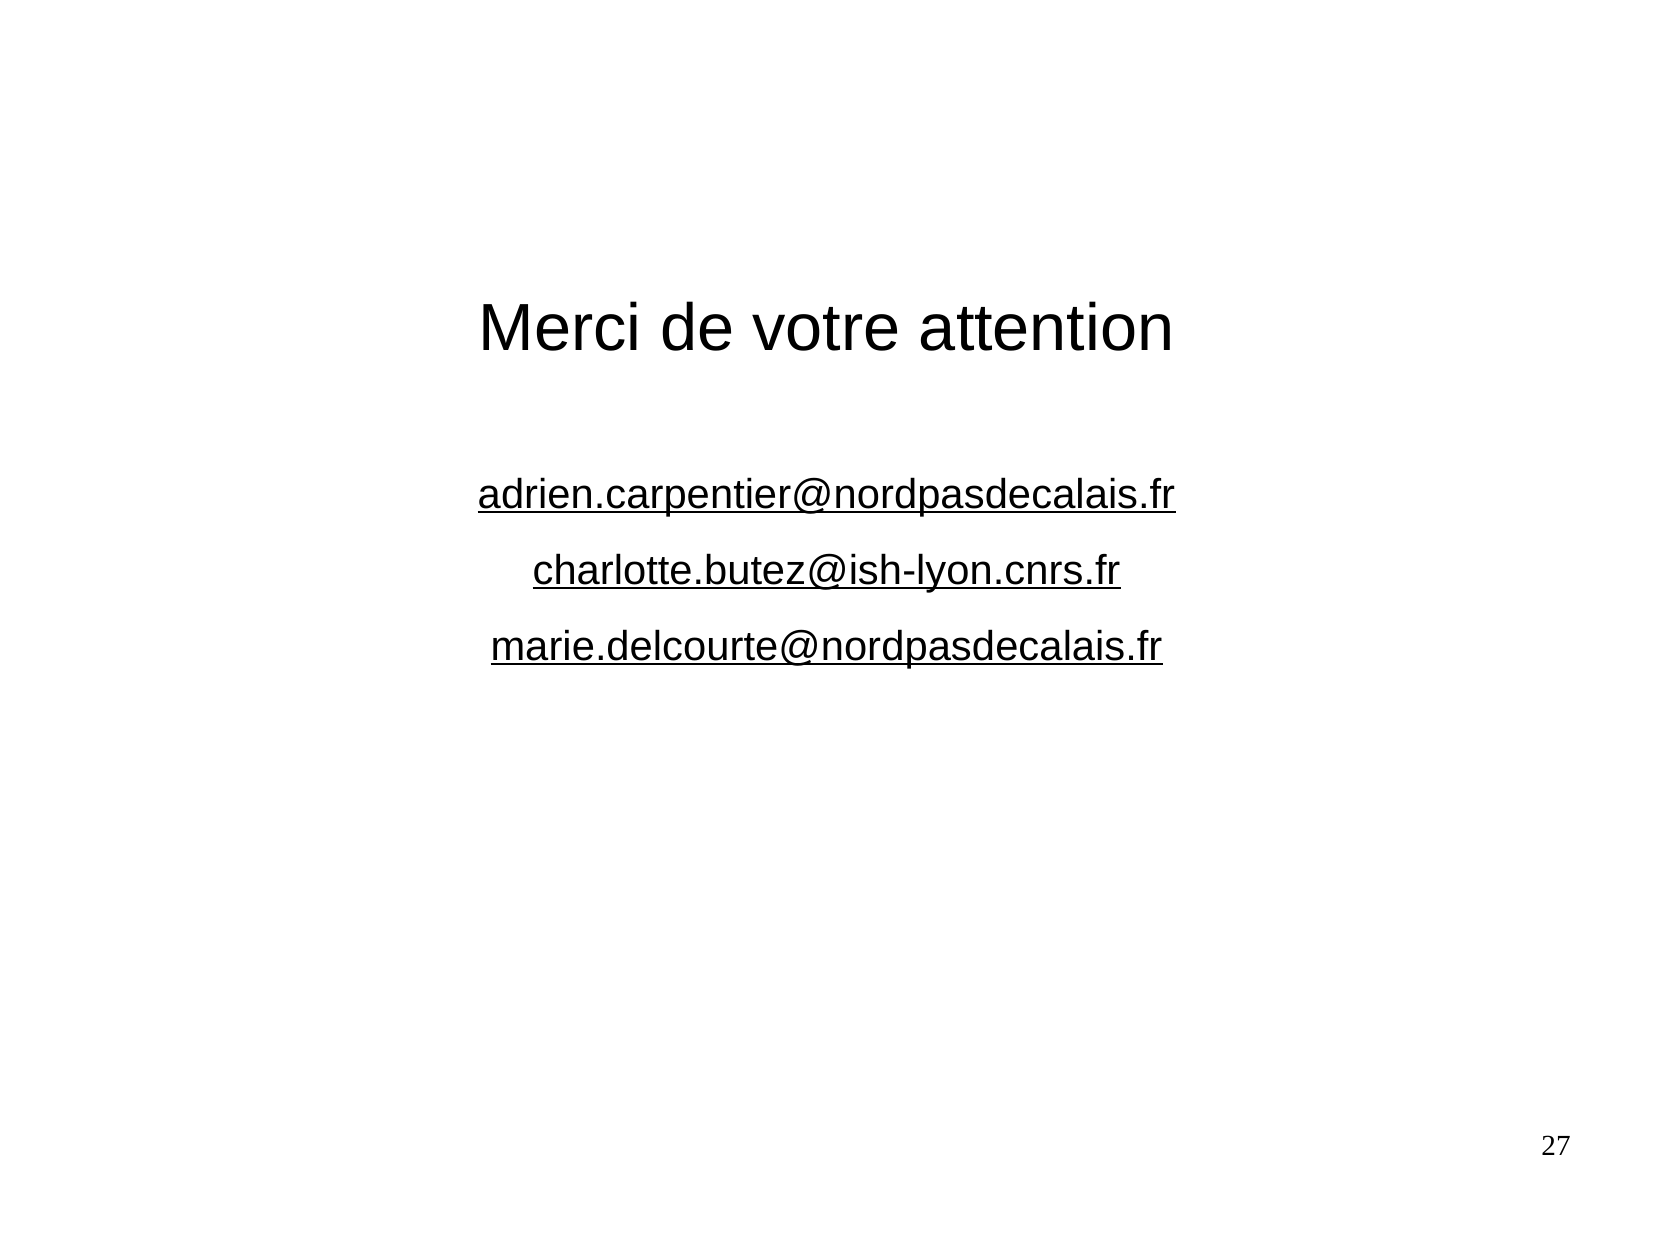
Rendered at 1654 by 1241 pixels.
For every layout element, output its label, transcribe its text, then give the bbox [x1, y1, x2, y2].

list Merci de votre attention adrien.carpentier@nordpasdecalais.fr charlotte.butez@ish-lyon.cnrs.fr marie.delcourte@nordpasdecalais.fr [82, 290, 1571, 1109]
